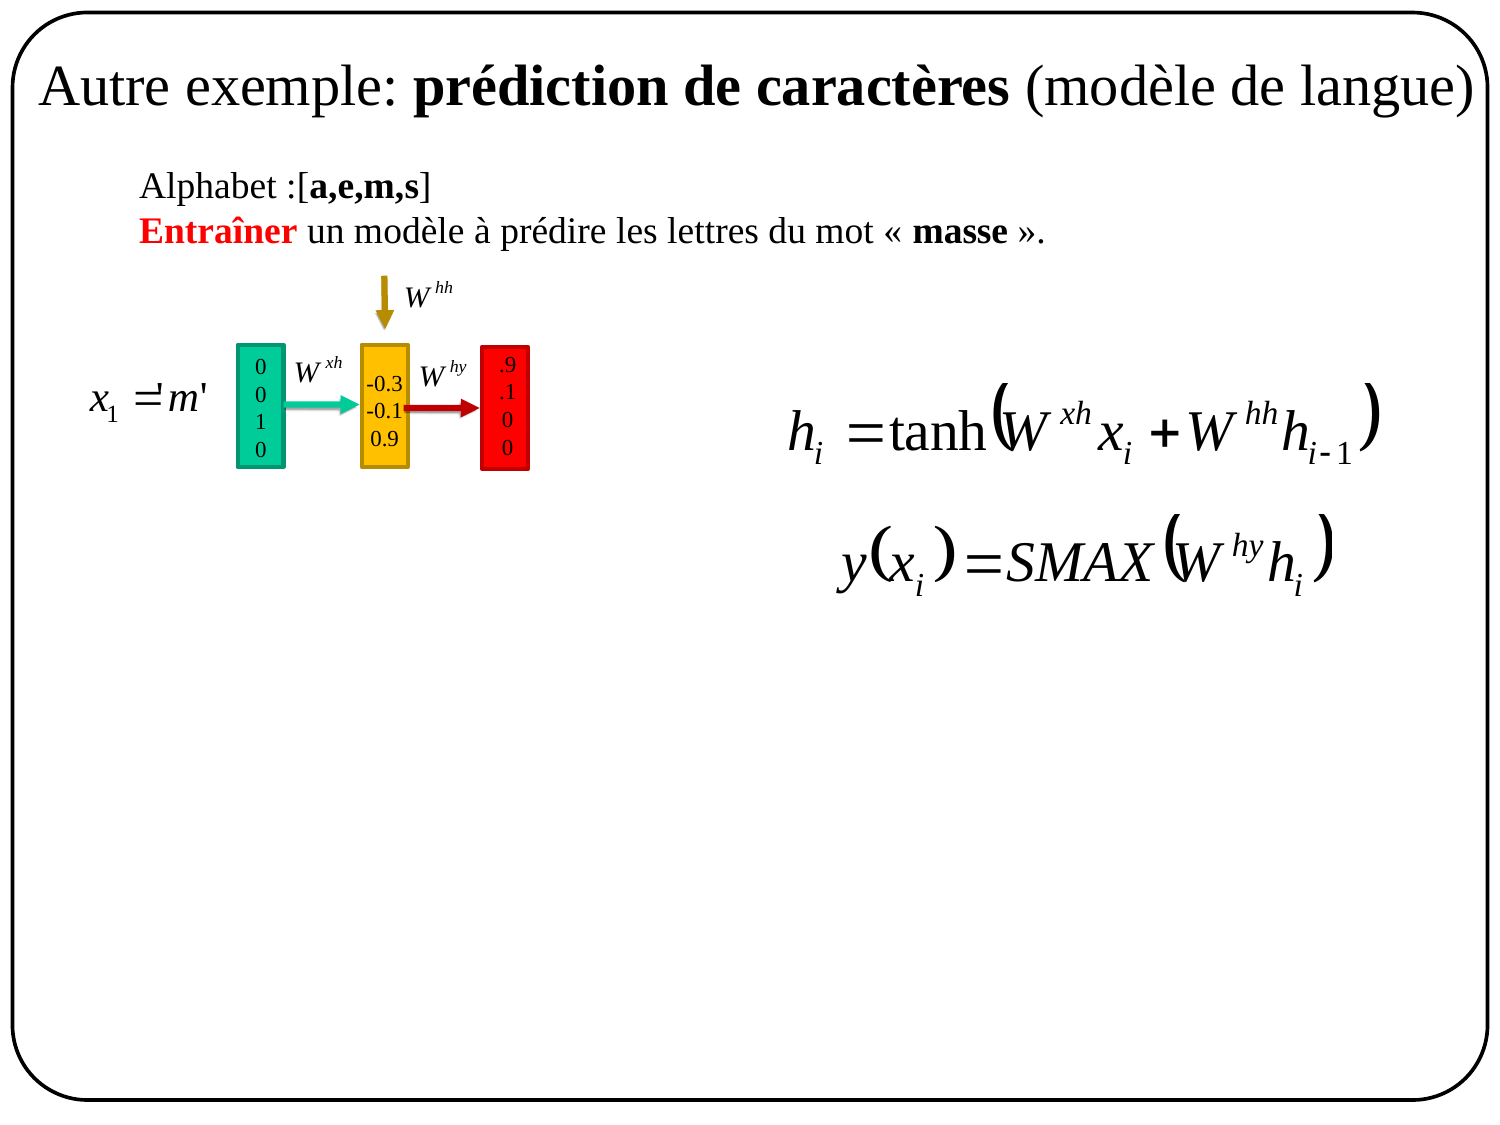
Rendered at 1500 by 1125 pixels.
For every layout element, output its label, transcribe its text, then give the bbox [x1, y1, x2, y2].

text_box .9 .1 0 0 [484, 342, 532, 468]
chart [82, 369, 218, 431]
text_box 0 0 1 0 [240, 344, 282, 470]
text_box -0.3 -0.1 0.9 [351, 361, 418, 459]
picture [416, 354, 473, 394]
picture [779, 383, 1380, 480]
text_box Alphabet :[a,e,m,s] Entraîner un modèle à prédire les lettres du mot « masse ». [124, 154, 1061, 259]
chart [293, 350, 351, 392]
text_box [482, 346, 528, 470]
chart [779, 384, 1381, 481]
text_box [361, 459, 408, 468]
text_box Autre exemple: prédiction de caractères (modèle de langue) [23, 40, 1491, 125]
picture [402, 275, 459, 315]
chart [403, 275, 461, 318]
picture [827, 514, 1332, 611]
text_box [361, 344, 408, 361]
picture [291, 350, 348, 390]
chart [417, 354, 475, 396]
picture [81, 368, 215, 430]
